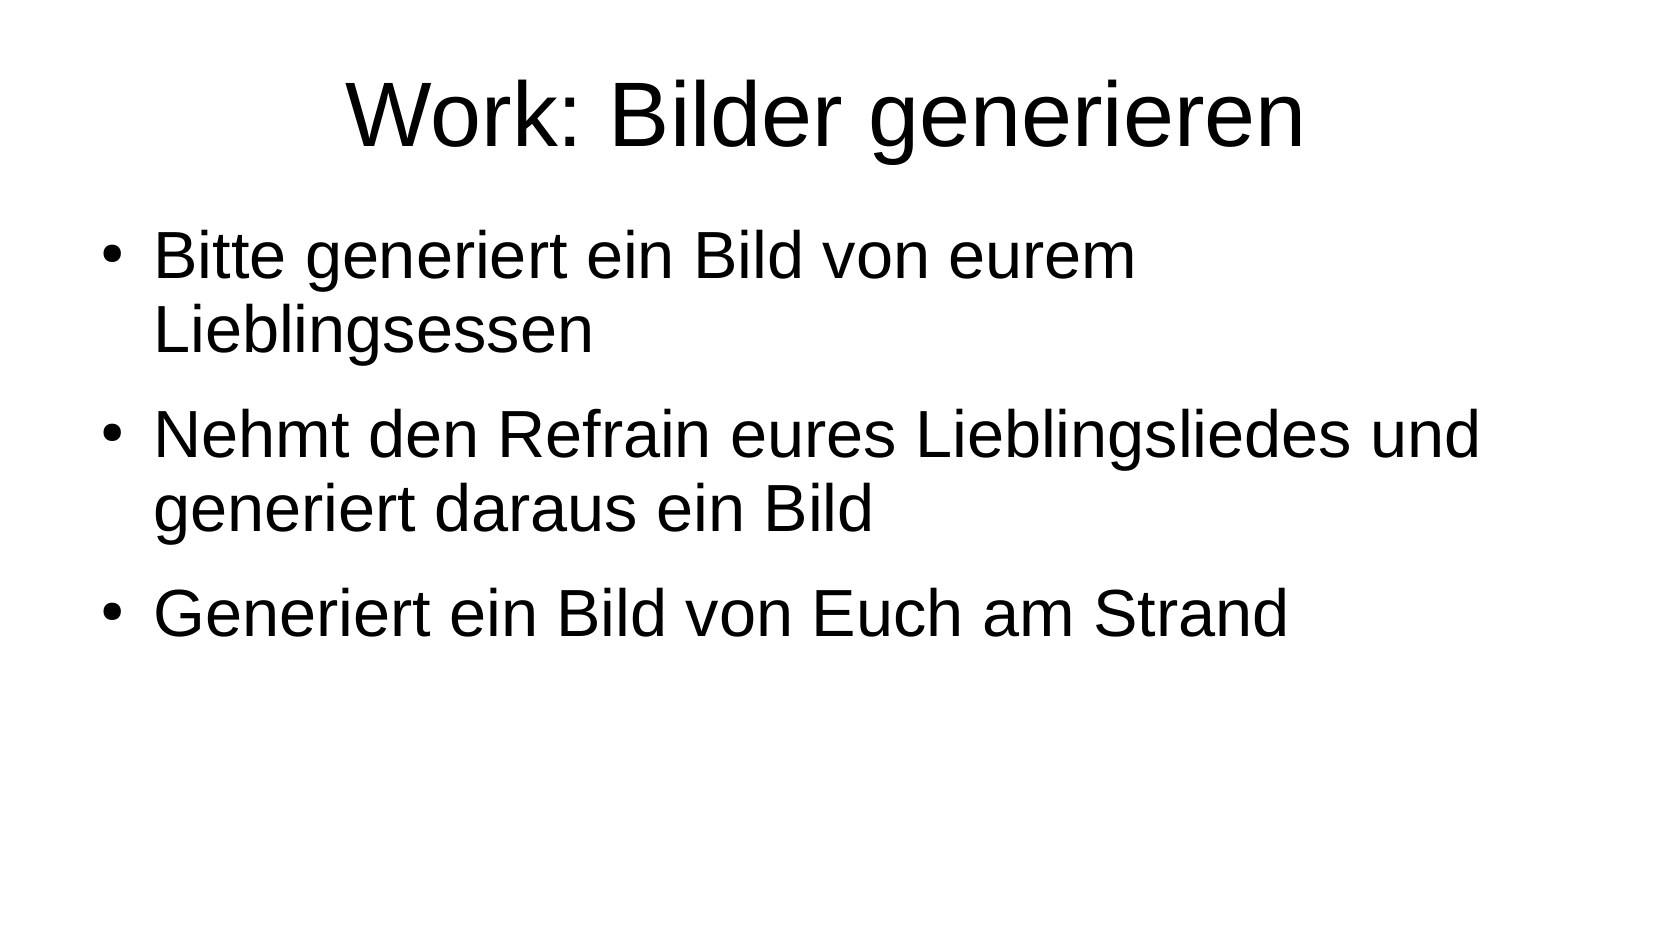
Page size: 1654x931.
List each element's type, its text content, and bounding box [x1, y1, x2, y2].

list Bitte generiert ein Bild von eurem Lieblingsessen Nehmt den Refrain eures Lieblingsliedes und generiert daraus ein Bild Generiert ein Bild von Euch am Strand [82, 217, 1571, 758]
title Work: Bilder generieren [82, 37, 1571, 193]
